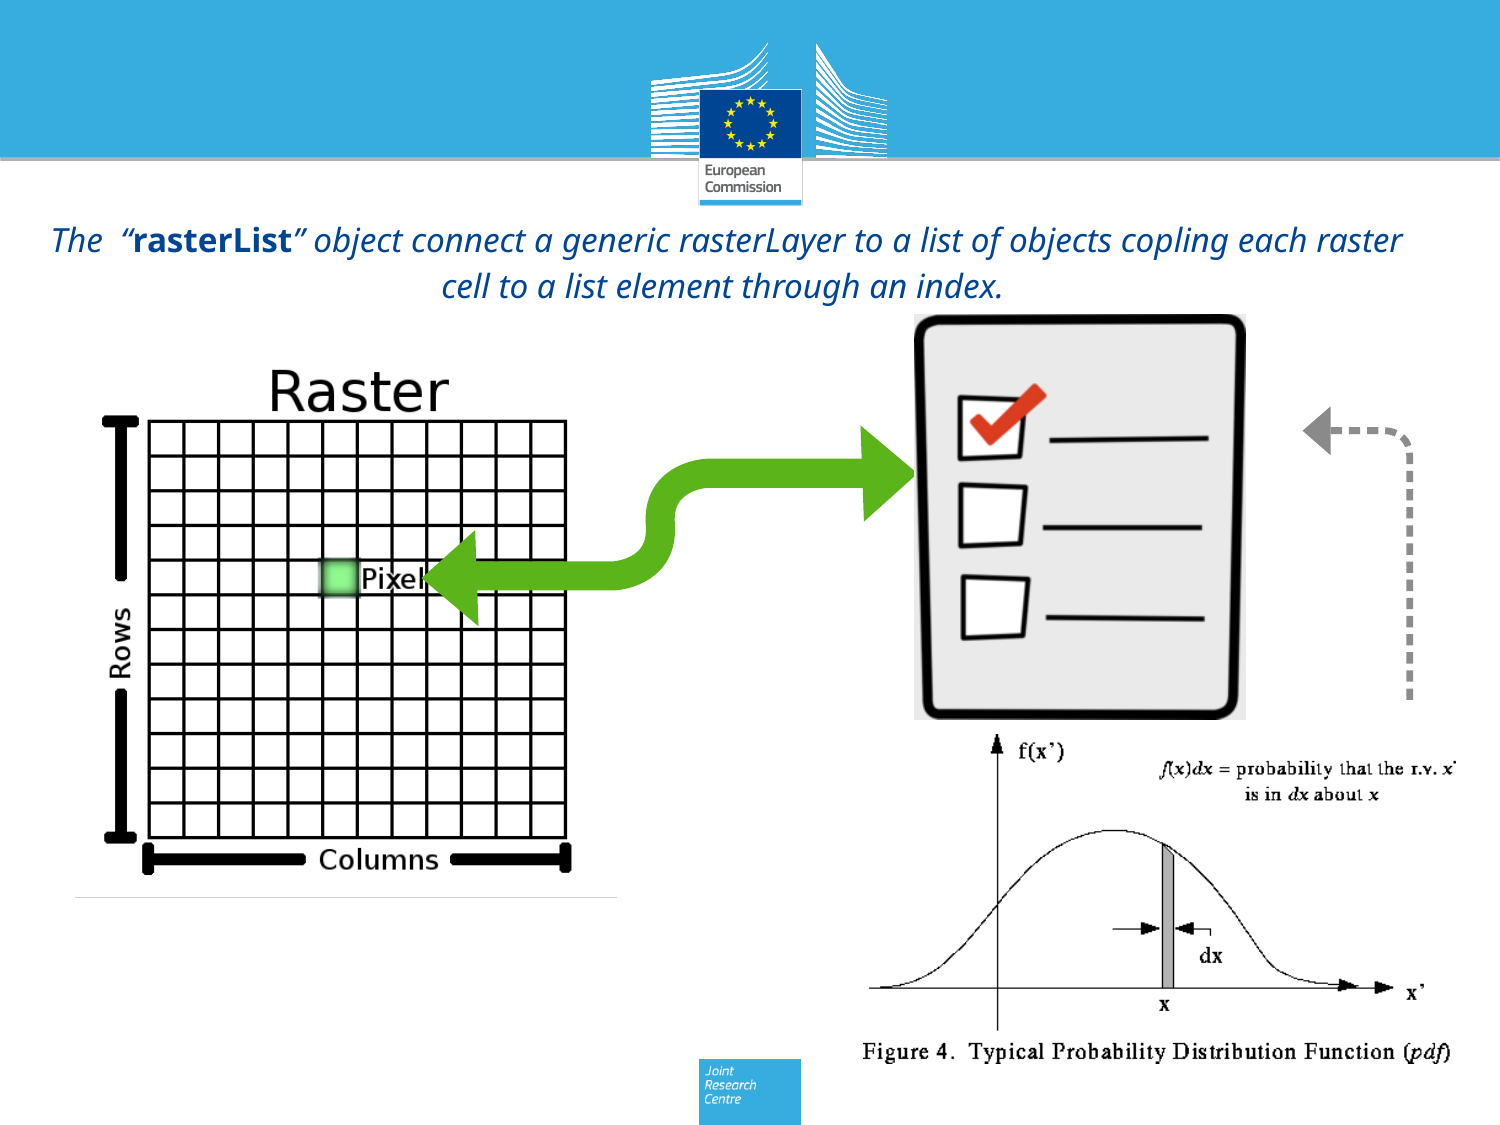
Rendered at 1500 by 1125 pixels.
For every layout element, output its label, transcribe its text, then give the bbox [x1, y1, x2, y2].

picture [651, 42, 887, 207]
text_box The “rasterList” object connect a generic rasterLayer to a list of objects copling each raster cell to a list element through an index. [30, 210, 1426, 306]
picture [75, 314, 1246, 901]
picture [699, 1059, 801, 1125]
picture [1299, 404, 1421, 706]
picture [863, 734, 1456, 1064]
